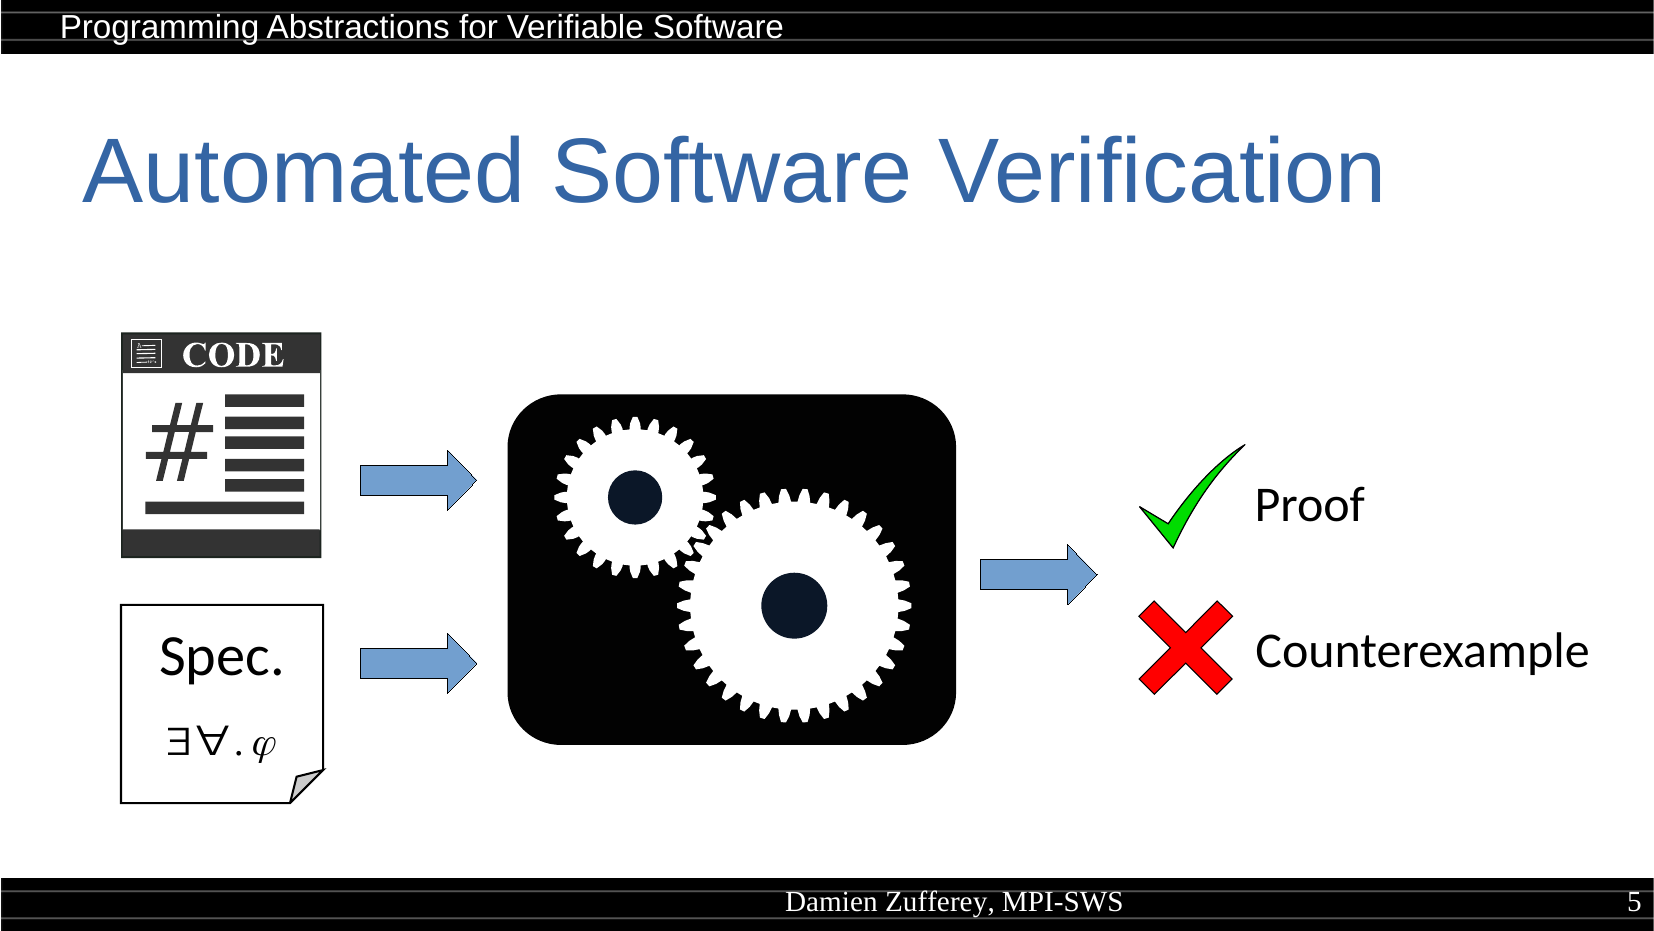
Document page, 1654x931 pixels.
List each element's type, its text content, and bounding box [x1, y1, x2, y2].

picture [1138, 444, 1247, 549]
picture [1, 878, 1654, 931]
text_box [980, 544, 1098, 605]
text_box Proof [1239, 463, 1380, 539]
text_box [360, 450, 477, 511]
picture [476, 389, 987, 751]
title Automated Software Verification [82, 92, 1571, 249]
text_box [1138, 600, 1233, 695]
chart [155, 720, 285, 766]
text_box Counterexample [1240, 609, 1605, 685]
picture [121, 332, 324, 559]
text_box [360, 633, 477, 694]
text_box Spec. [121, 604, 324, 804]
picture [1, 0, 1654, 54]
